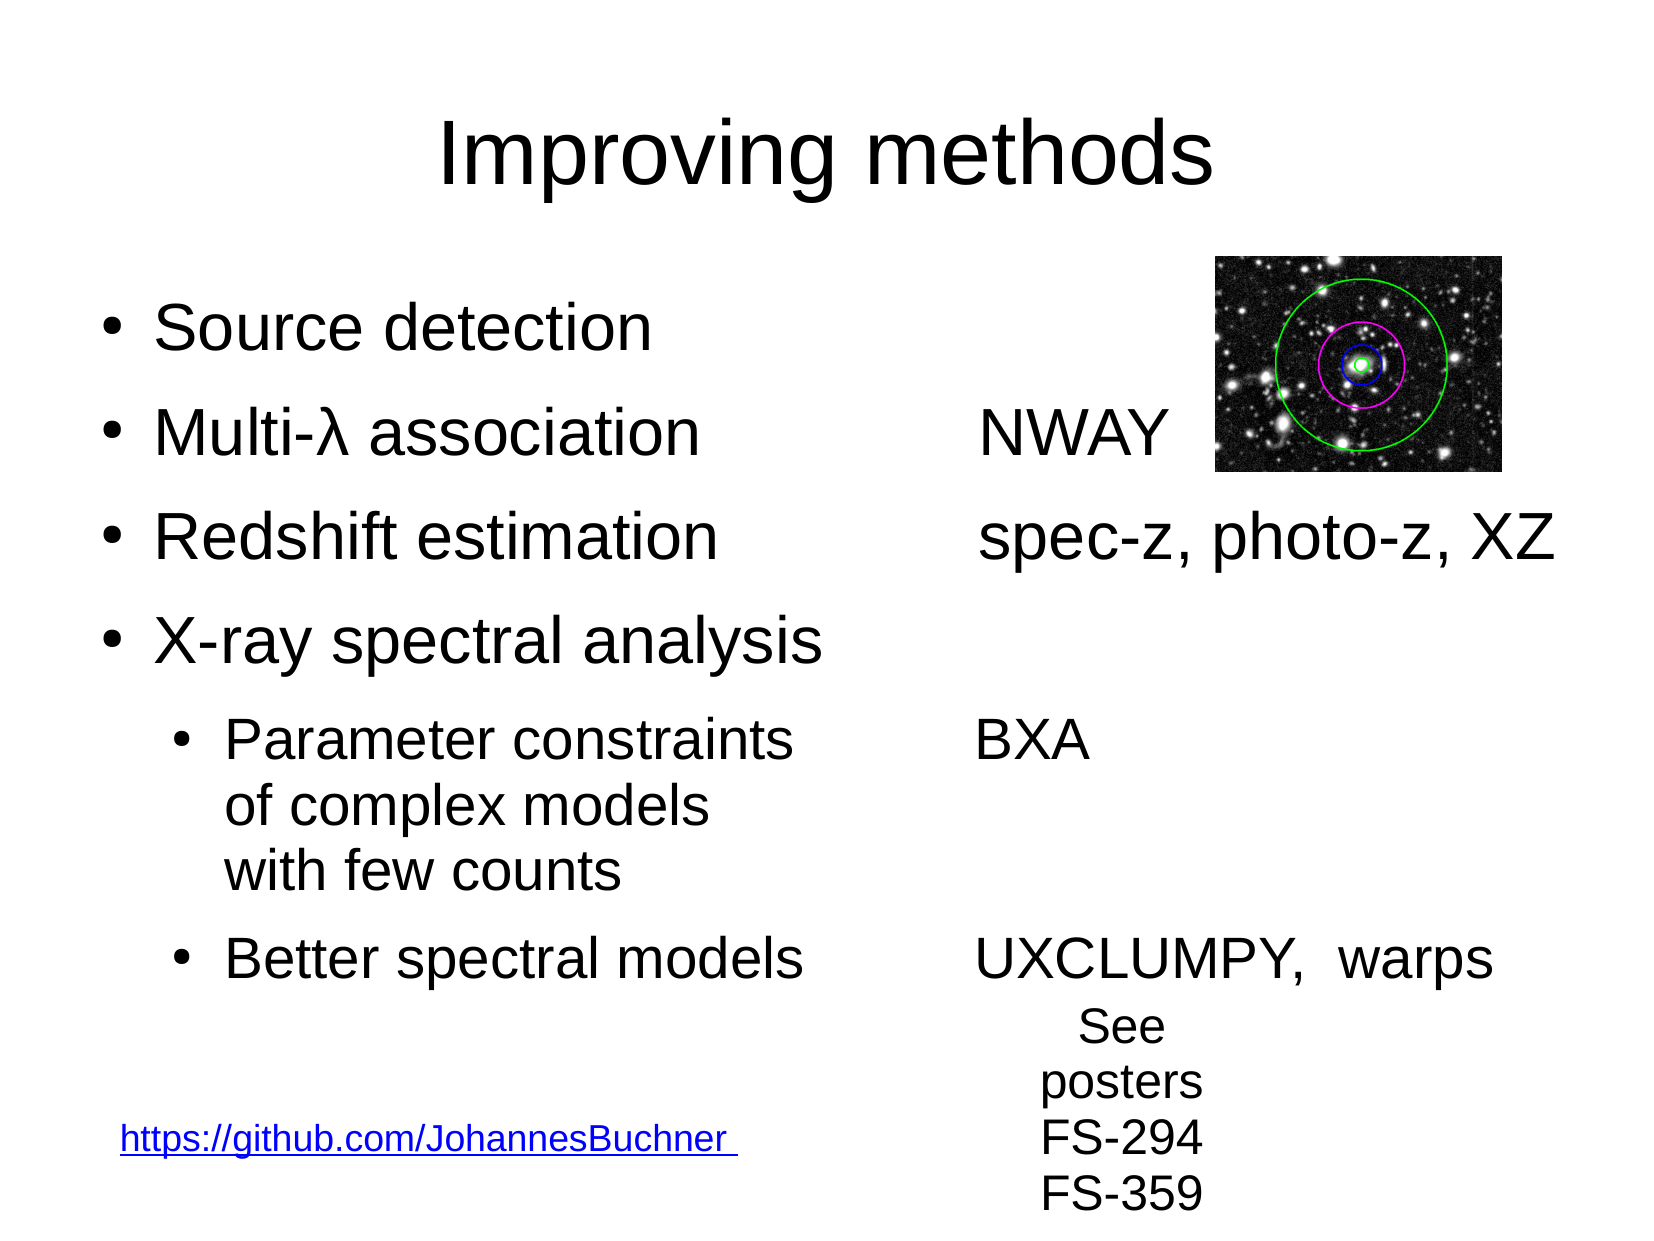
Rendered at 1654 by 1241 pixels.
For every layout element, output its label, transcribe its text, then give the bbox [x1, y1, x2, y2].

text_box https://github.com/JohannesBuchner [105, 1110, 811, 1167]
title Improving methods [82, 49, 1571, 257]
picture [1215, 256, 1502, 472]
text_box See posters FS-294 FS-359 [1001, 990, 1242, 1229]
list Source detection Multi-λ association NWAY Redshift estimation spec-z, photo-z, XZ X-ray spectral analysis Parameter constraints BXA of complex models with few counts Better spectral models UXCLUMPY, warps [82, 290, 1571, 1010]
